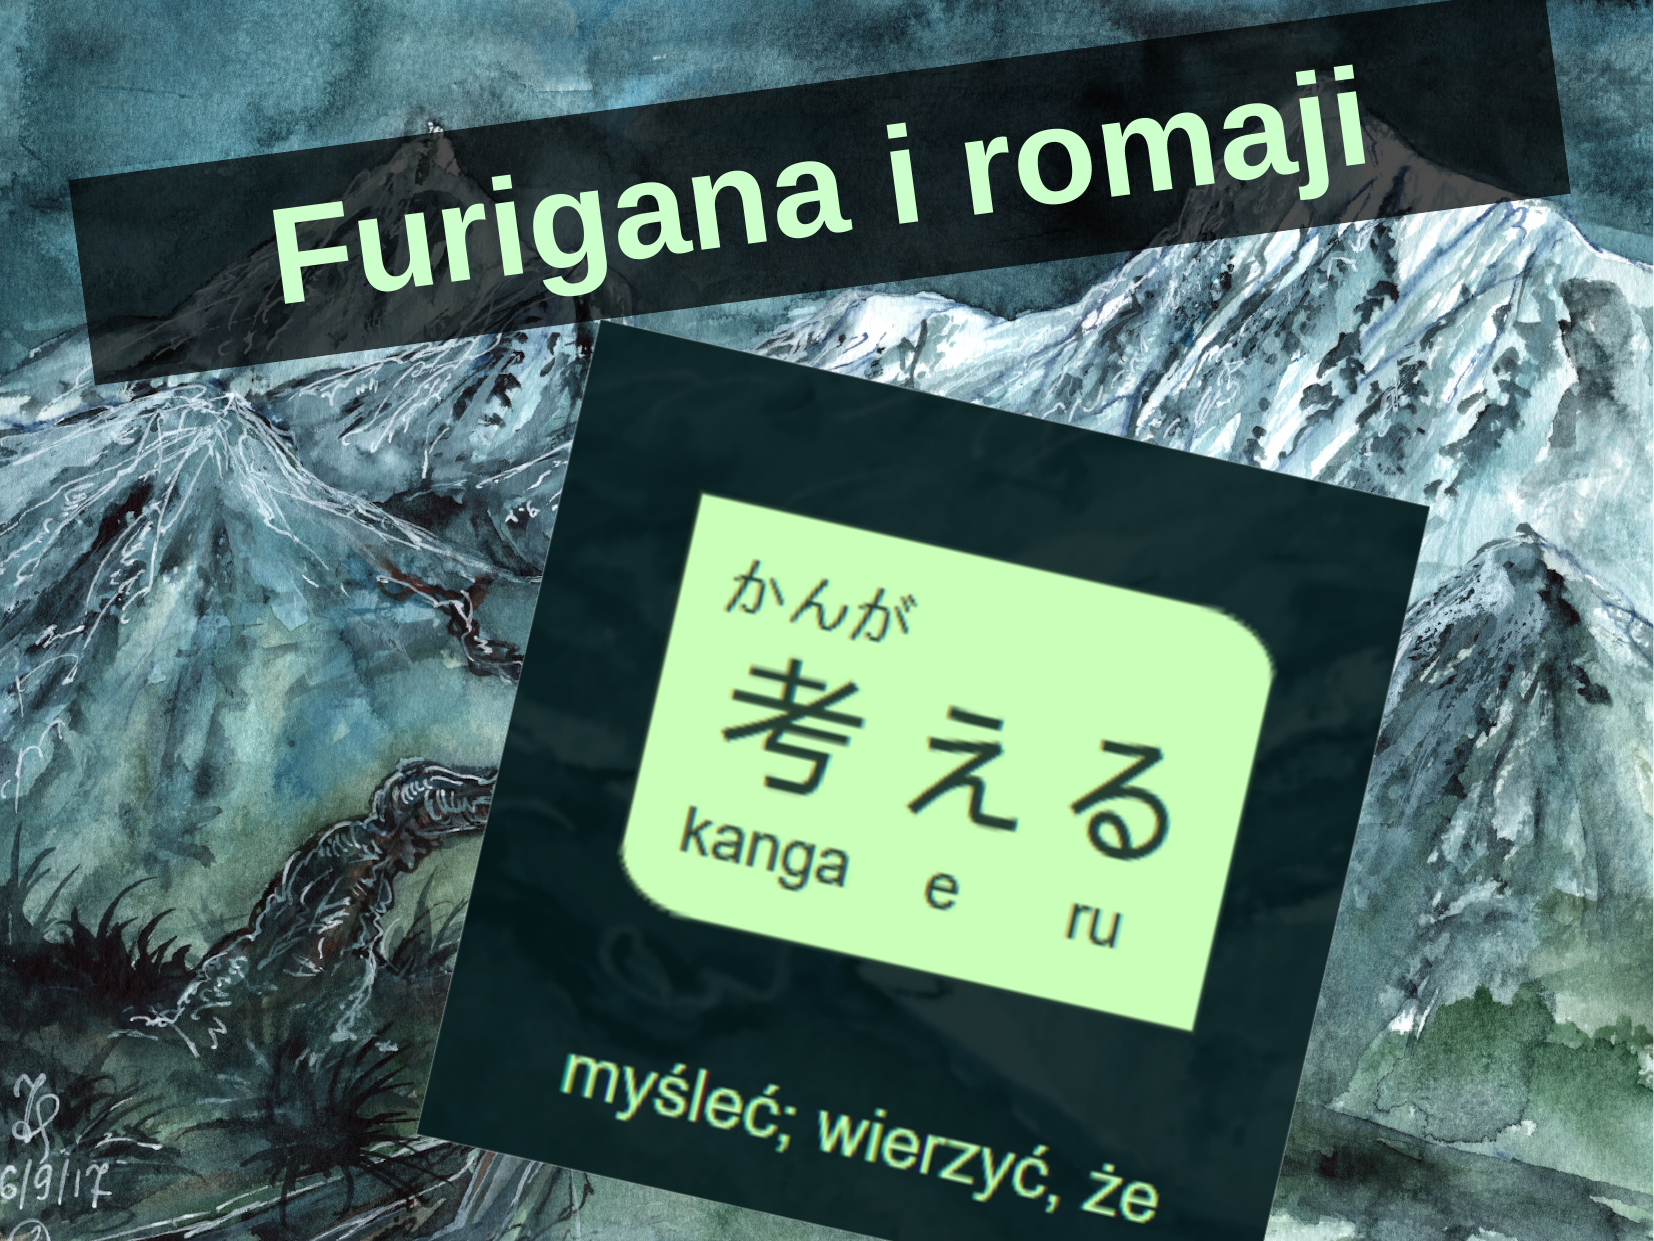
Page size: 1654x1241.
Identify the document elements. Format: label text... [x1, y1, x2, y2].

picture [0, 0, 1654, 1241]
title Furigana i romaji [68, 0, 1571, 386]
